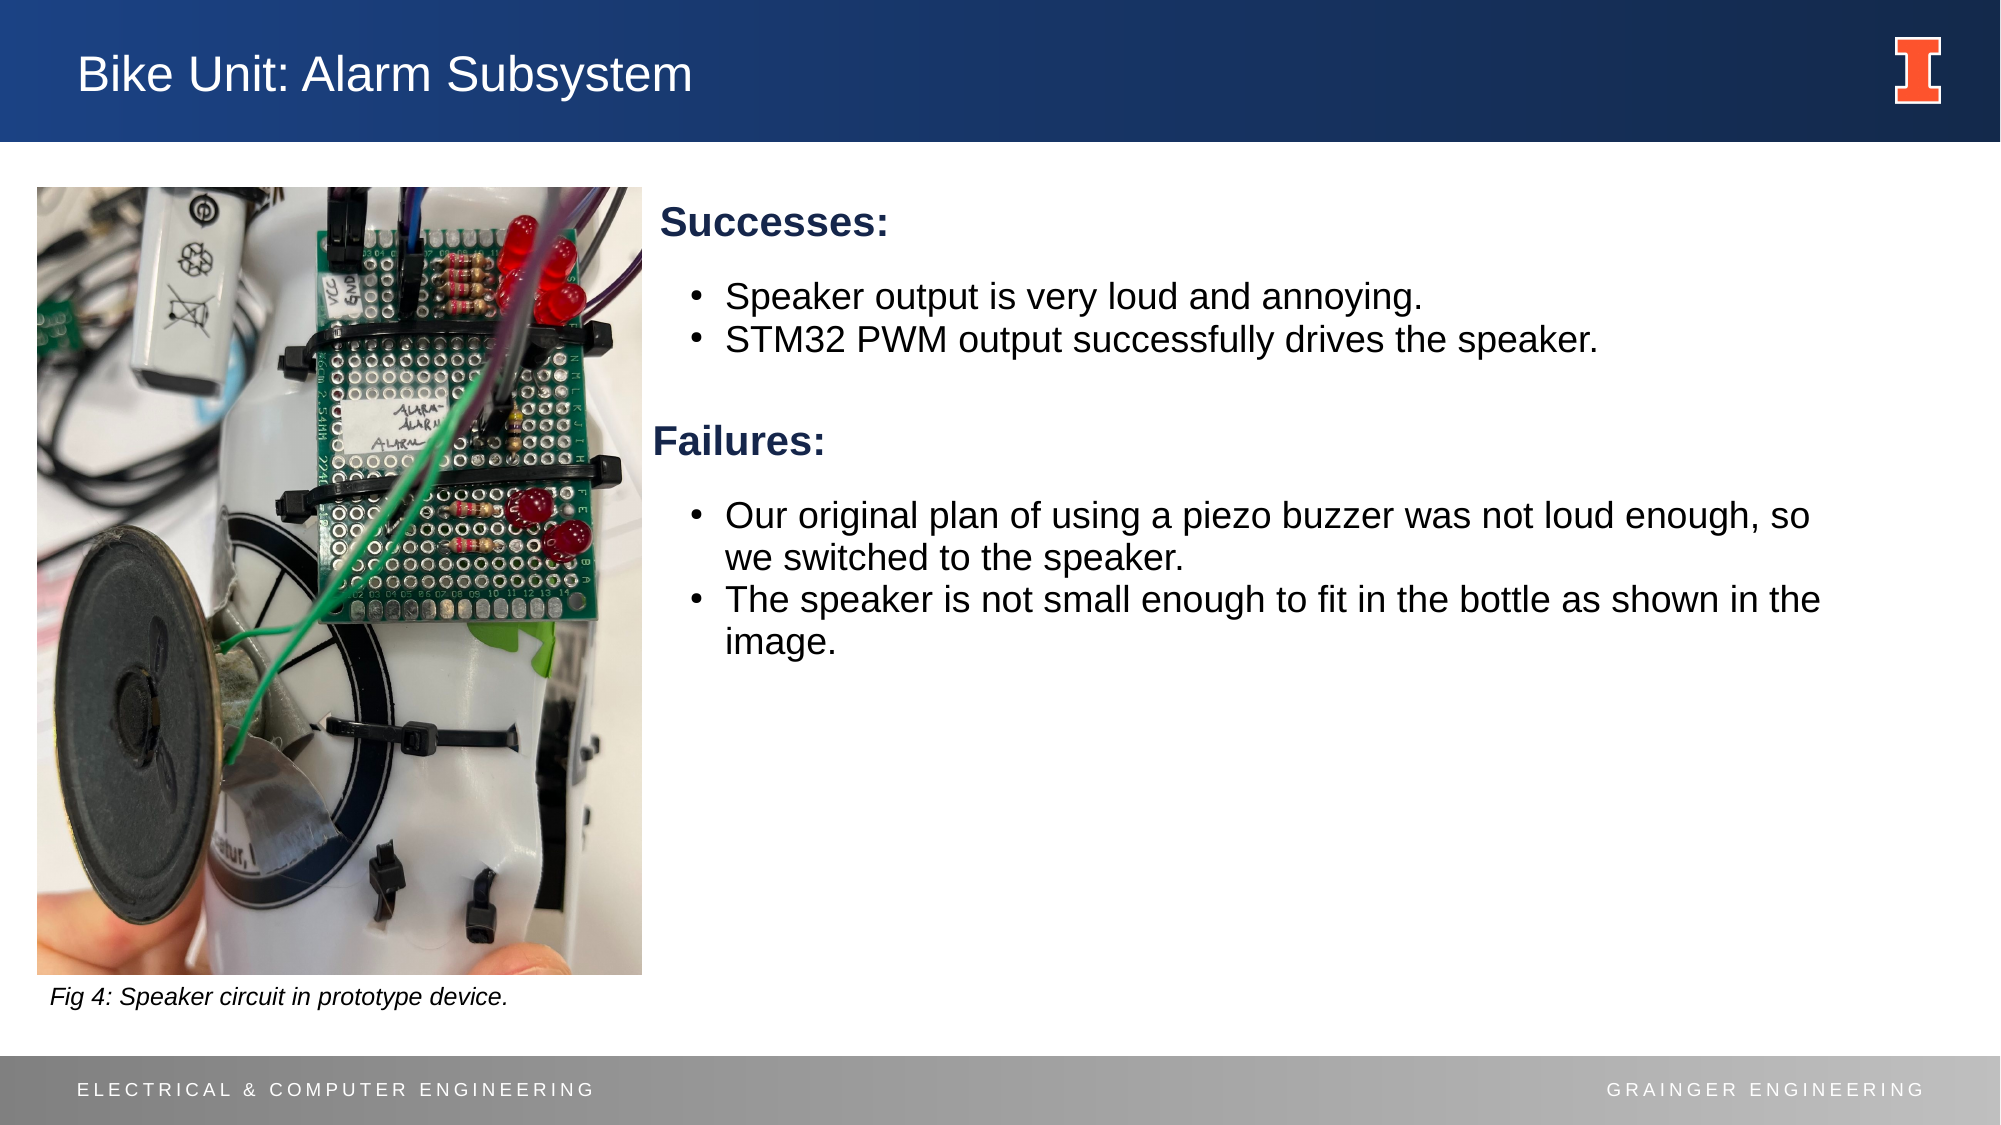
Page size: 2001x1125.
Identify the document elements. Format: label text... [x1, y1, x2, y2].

text_box [0, 0, 2000, 142]
text_box Speaker output is very loud and annoying. STM32 PWM output successfully drives the speaker. [675, 268, 1876, 368]
text_box [0, 1056, 2000, 1125]
text_box GRAINGER ENGINEERING [1531, 1070, 1938, 1108]
text_box Successes: [644, 187, 1538, 269]
picture [37, 187, 642, 976]
picture [1895, 37, 1941, 104]
text_box Our original plan of using a piezo buzzer was not loud enough, so we switched to the speaker. The speaker is not small enough to fit in the bottle as shown in the image. [675, 487, 1876, 671]
text_box ELECTRICAL & COMPUTER ENGINEERING [61, 1070, 1373, 1108]
text_box Failures: [642, 406, 1531, 488]
text_box Fig 4: Speaker circuit in prototype device. [35, 975, 526, 1018]
text_box Bike Unit: Alarm Subsystem [61, 33, 1852, 109]
